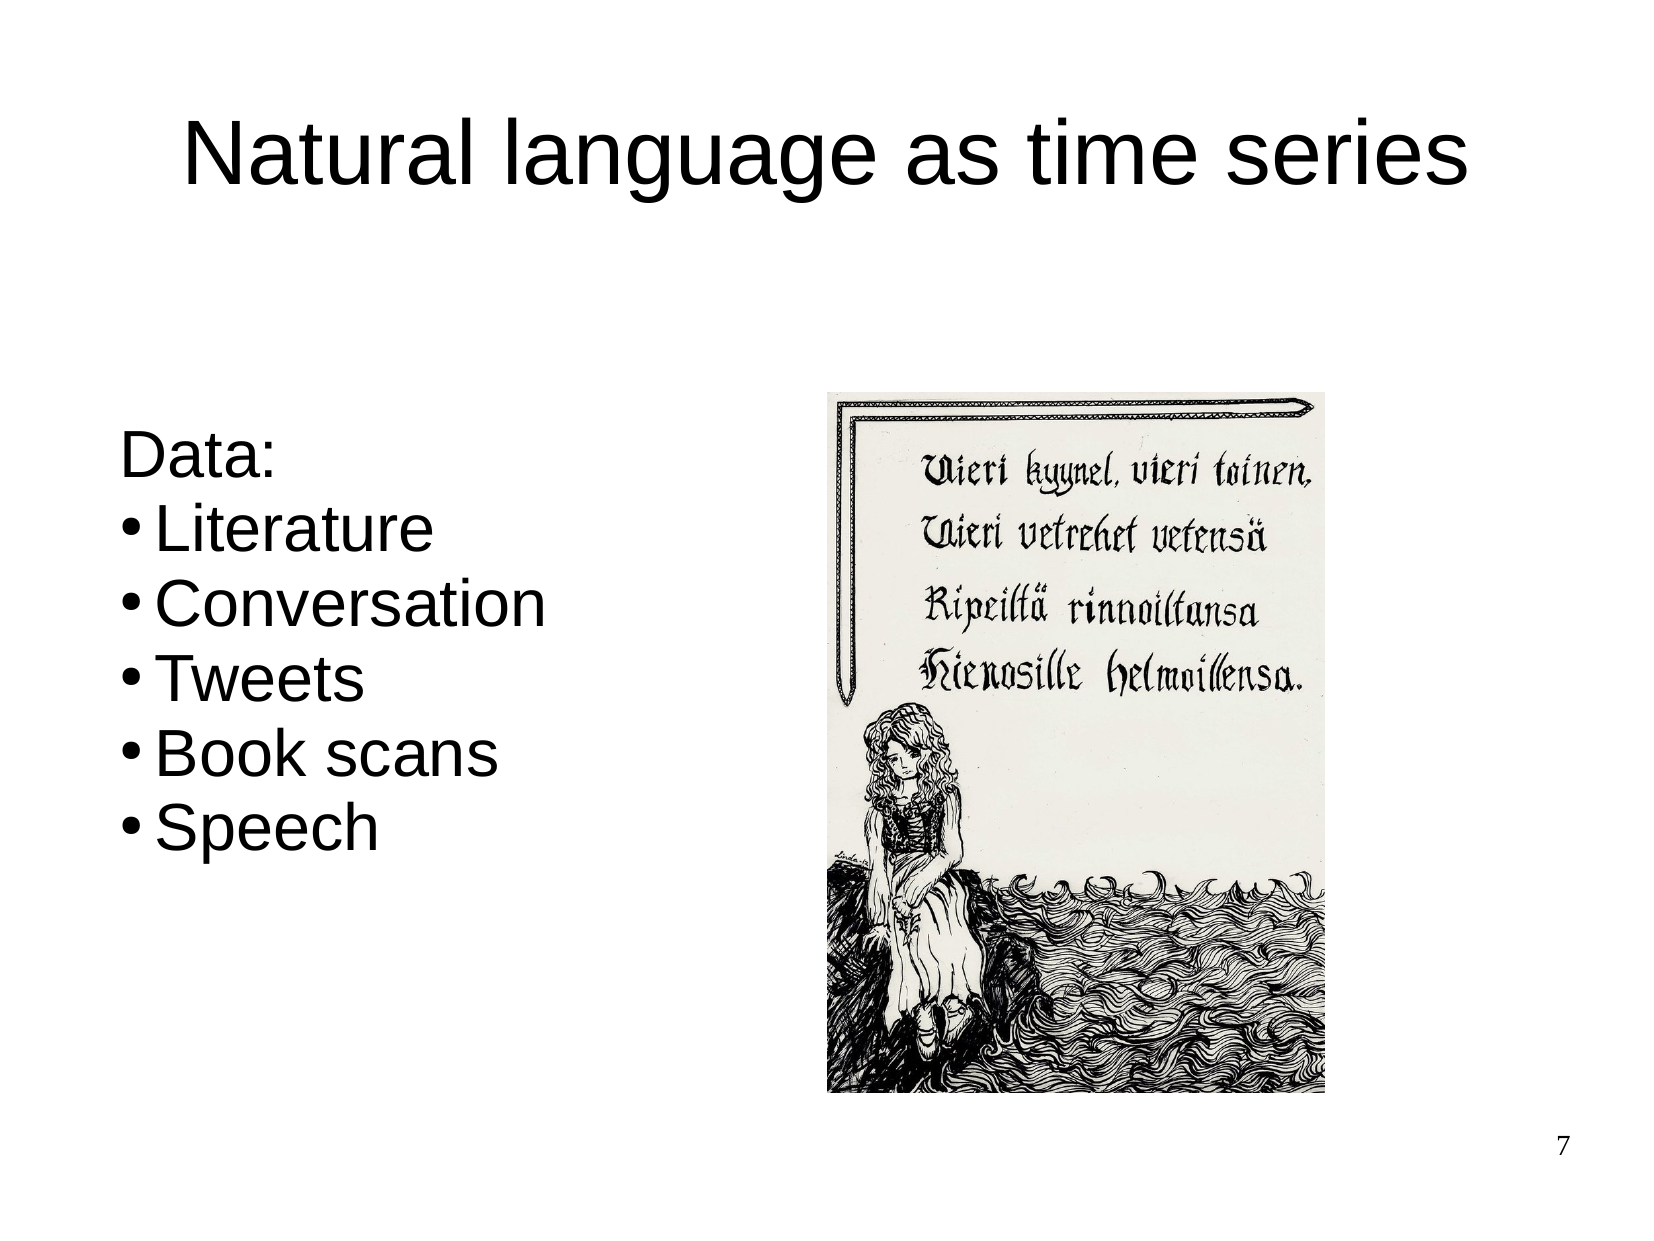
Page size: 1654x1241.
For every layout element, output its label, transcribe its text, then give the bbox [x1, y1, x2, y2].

title Natural language as time series [82, 49, 1571, 257]
picture [827, 392, 1325, 1093]
text_box Data: Literature Conversation Tweets Book scans Speech [69, 409, 813, 1174]
